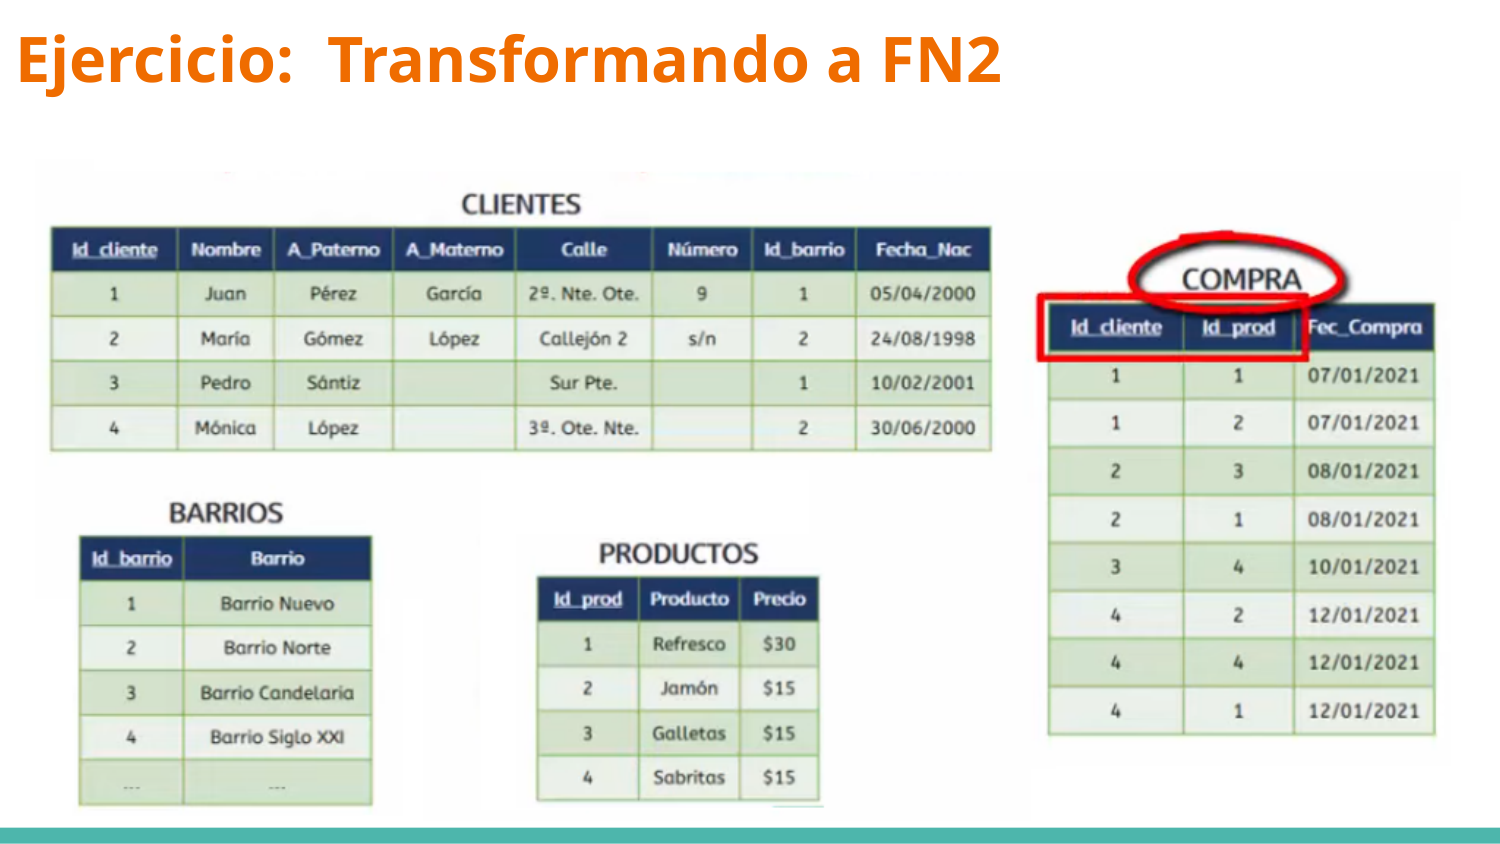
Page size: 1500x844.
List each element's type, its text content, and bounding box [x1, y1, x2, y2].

picture [35, 159, 1461, 821]
title Ejercicio: Transformando a FN2 [0, 0, 1398, 116]
